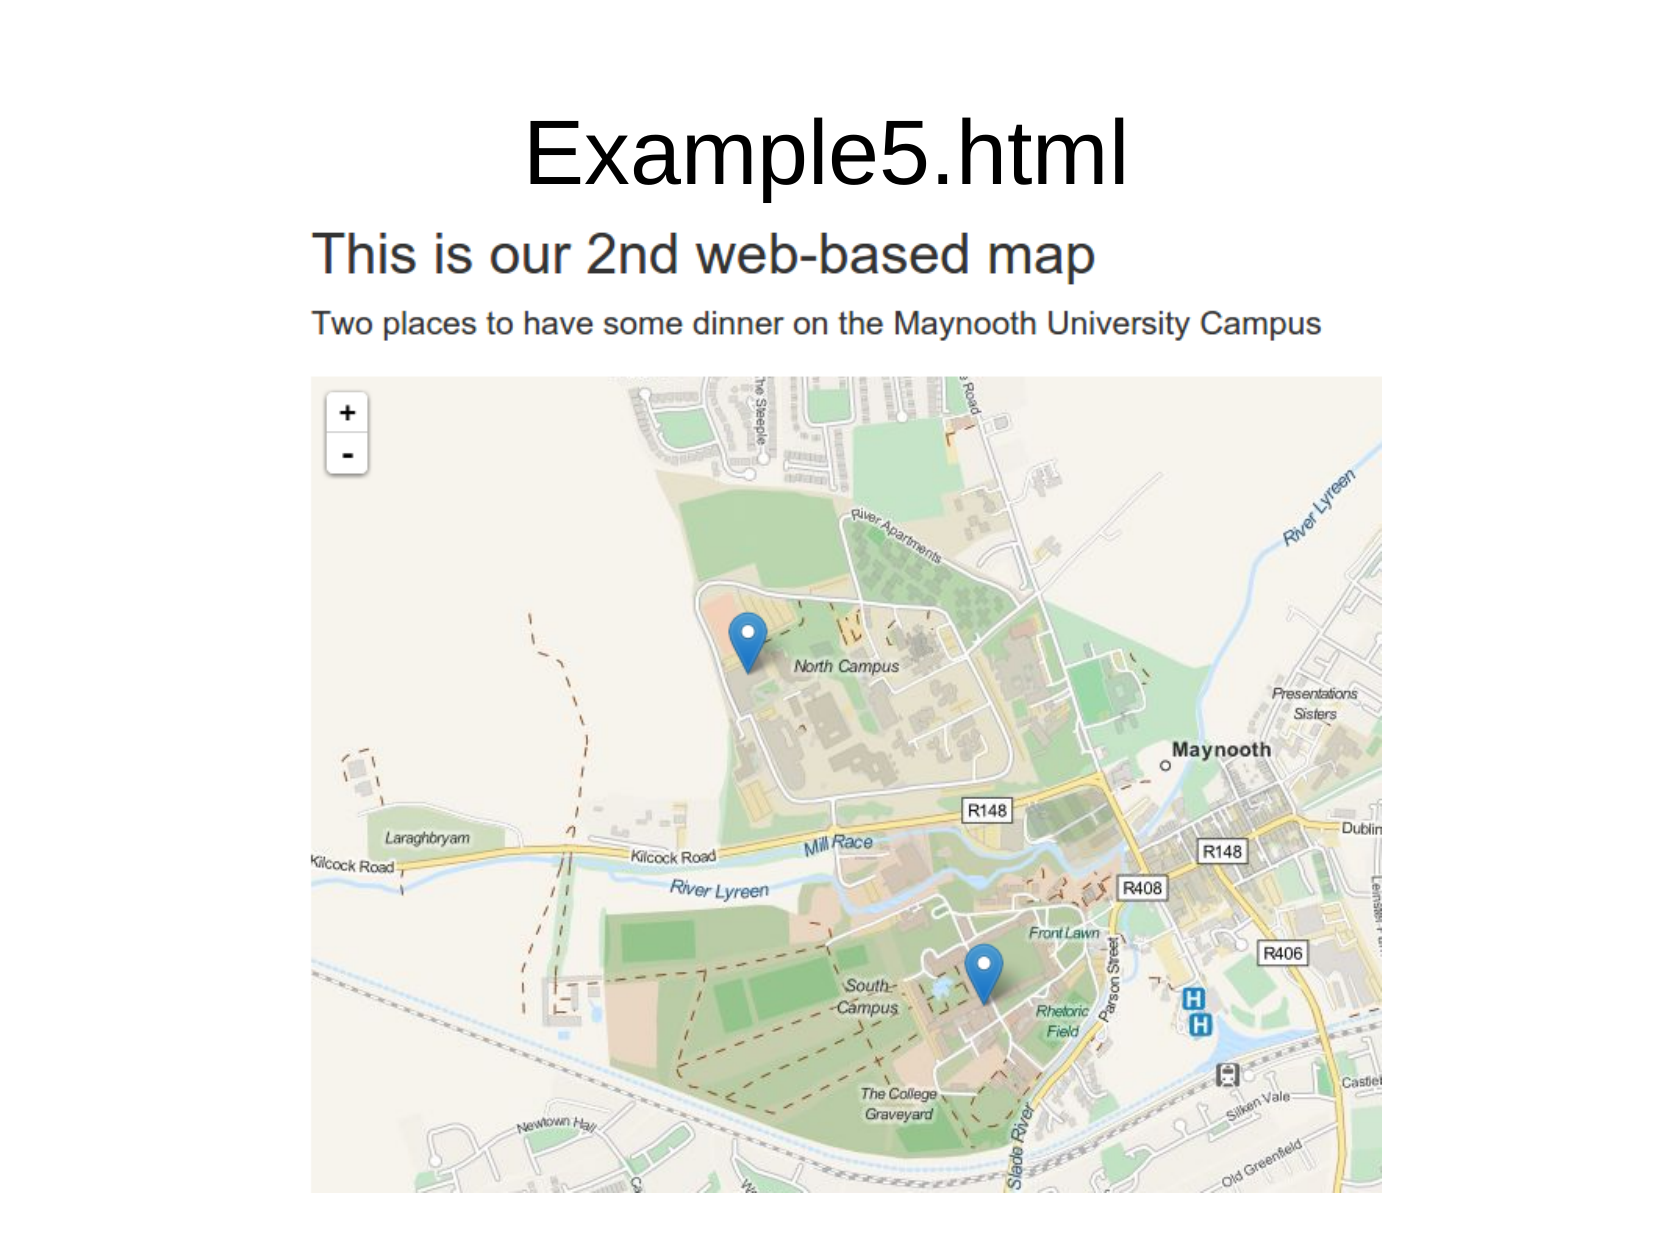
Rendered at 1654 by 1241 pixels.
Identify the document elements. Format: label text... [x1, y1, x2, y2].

title Example5.html [82, 49, 1571, 257]
picture [277, 208, 1382, 1193]
